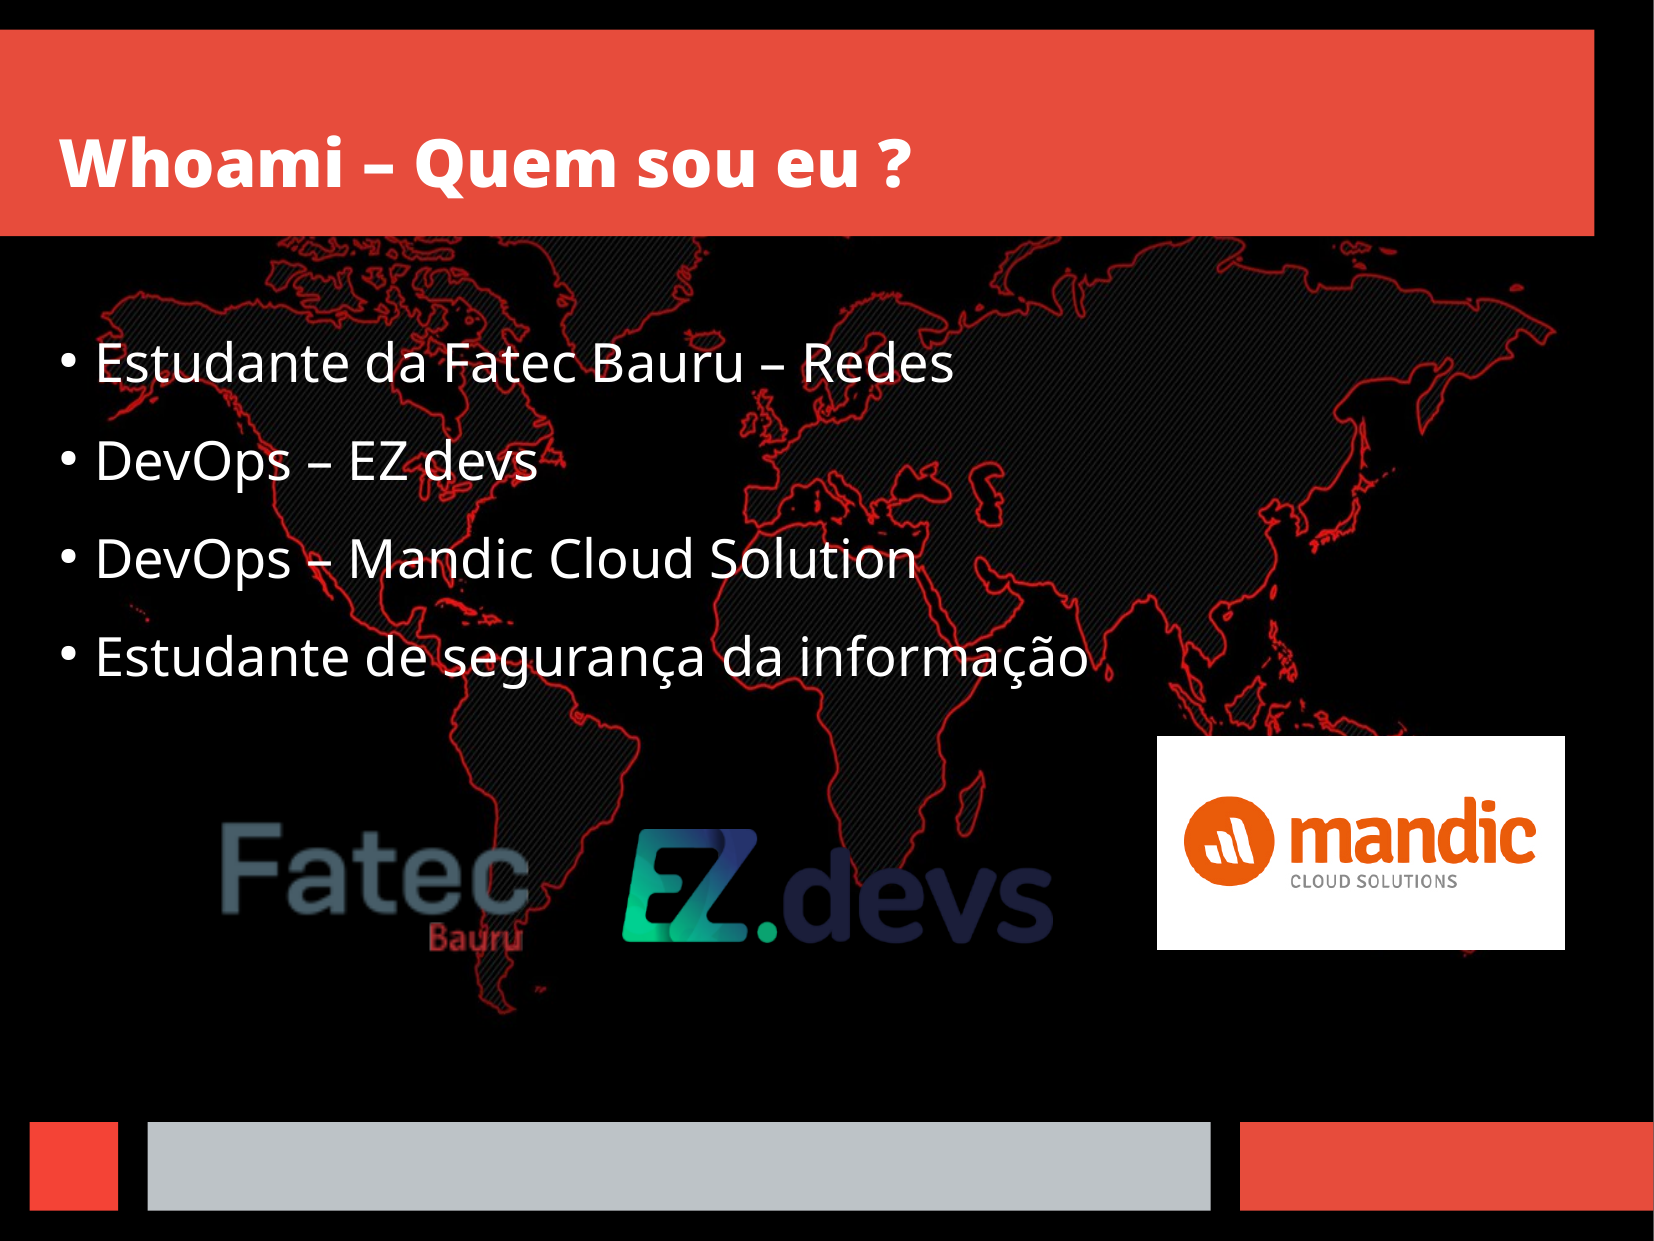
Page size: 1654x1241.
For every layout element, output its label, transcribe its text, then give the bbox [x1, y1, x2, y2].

title Whoami – Quem sou eu ? [59, 59, 1595, 207]
list Estudante da Fatec Bauru – Redes DevOps – EZ devs DevOps – Mandic Cloud Solution Estudante de segurança da informação [59, 324, 1565, 1093]
picture [0, 0, 1654, 1241]
